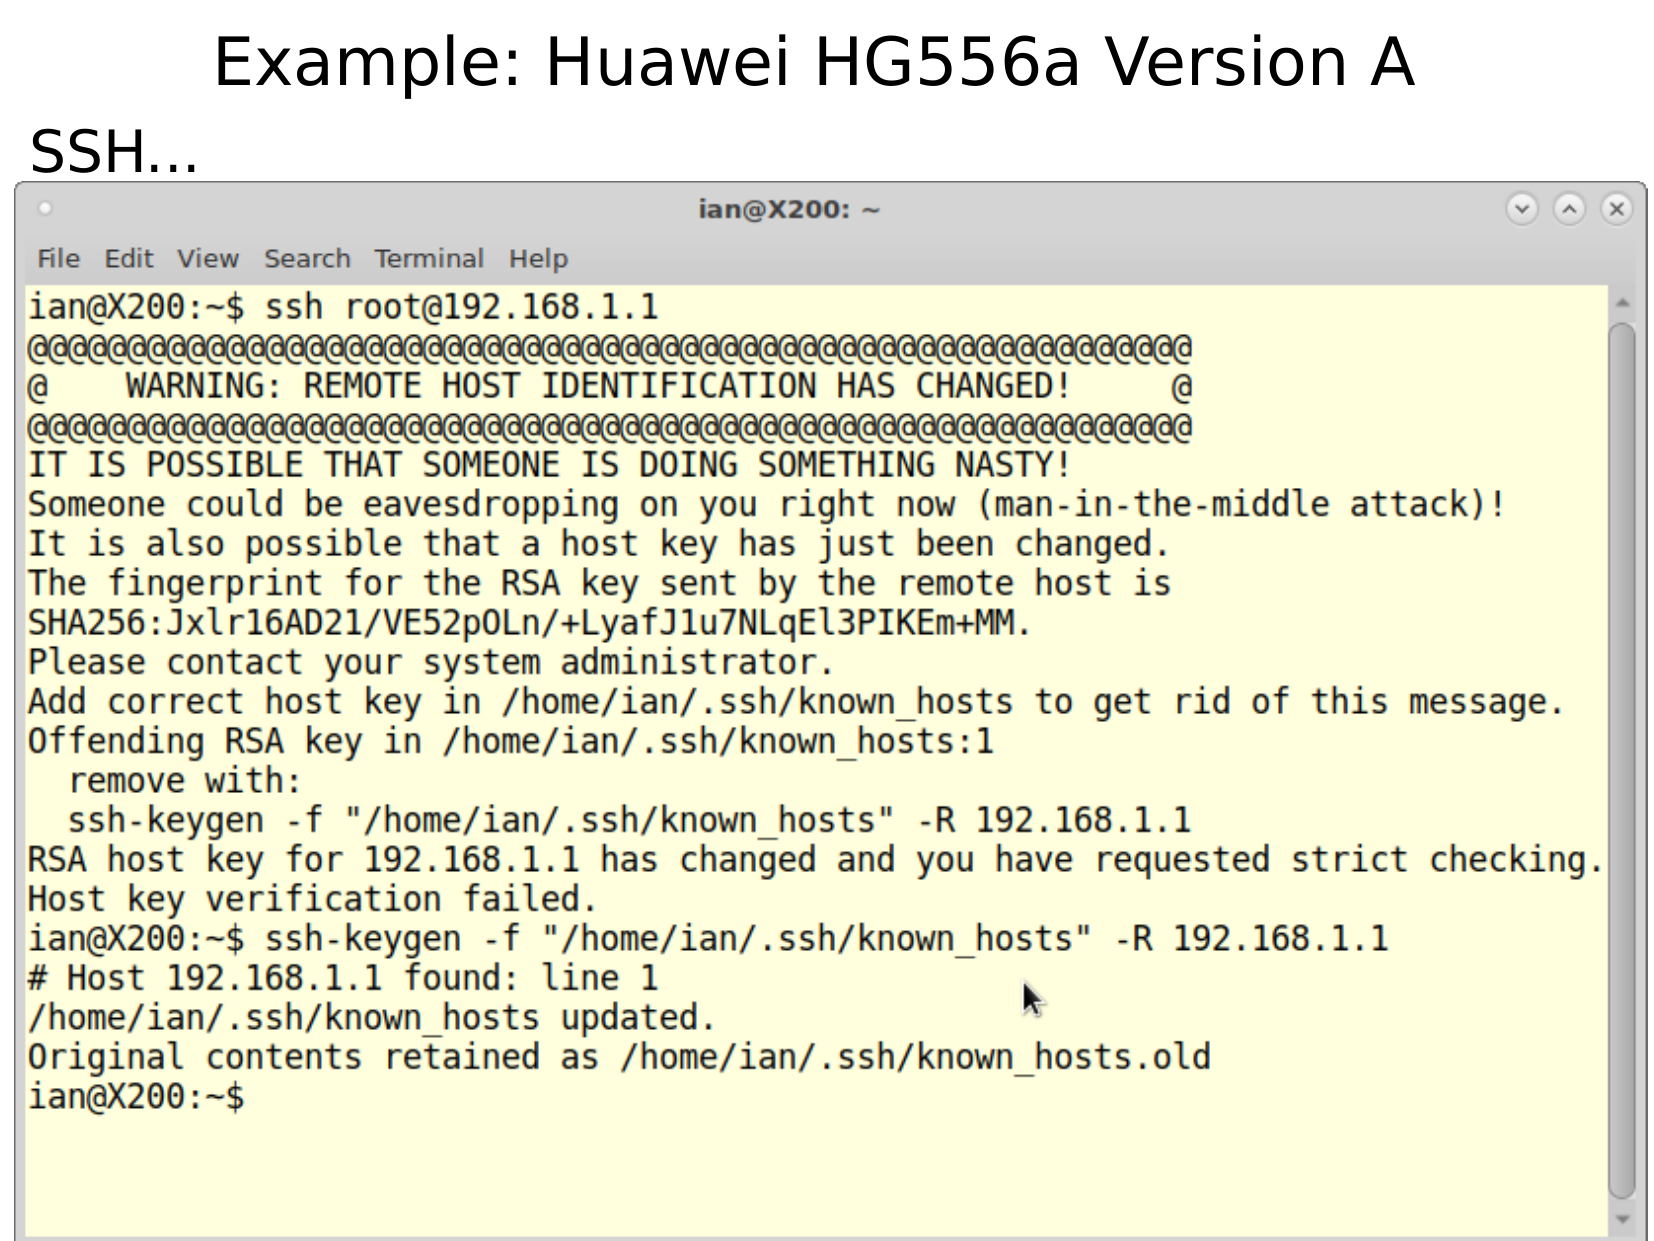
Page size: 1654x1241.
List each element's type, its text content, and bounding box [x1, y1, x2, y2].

picture [14, 181, 1648, 1241]
text_box SSH... [14, 111, 1645, 181]
title Example: Huawei HG556a Version A [70, 23, 1560, 102]
